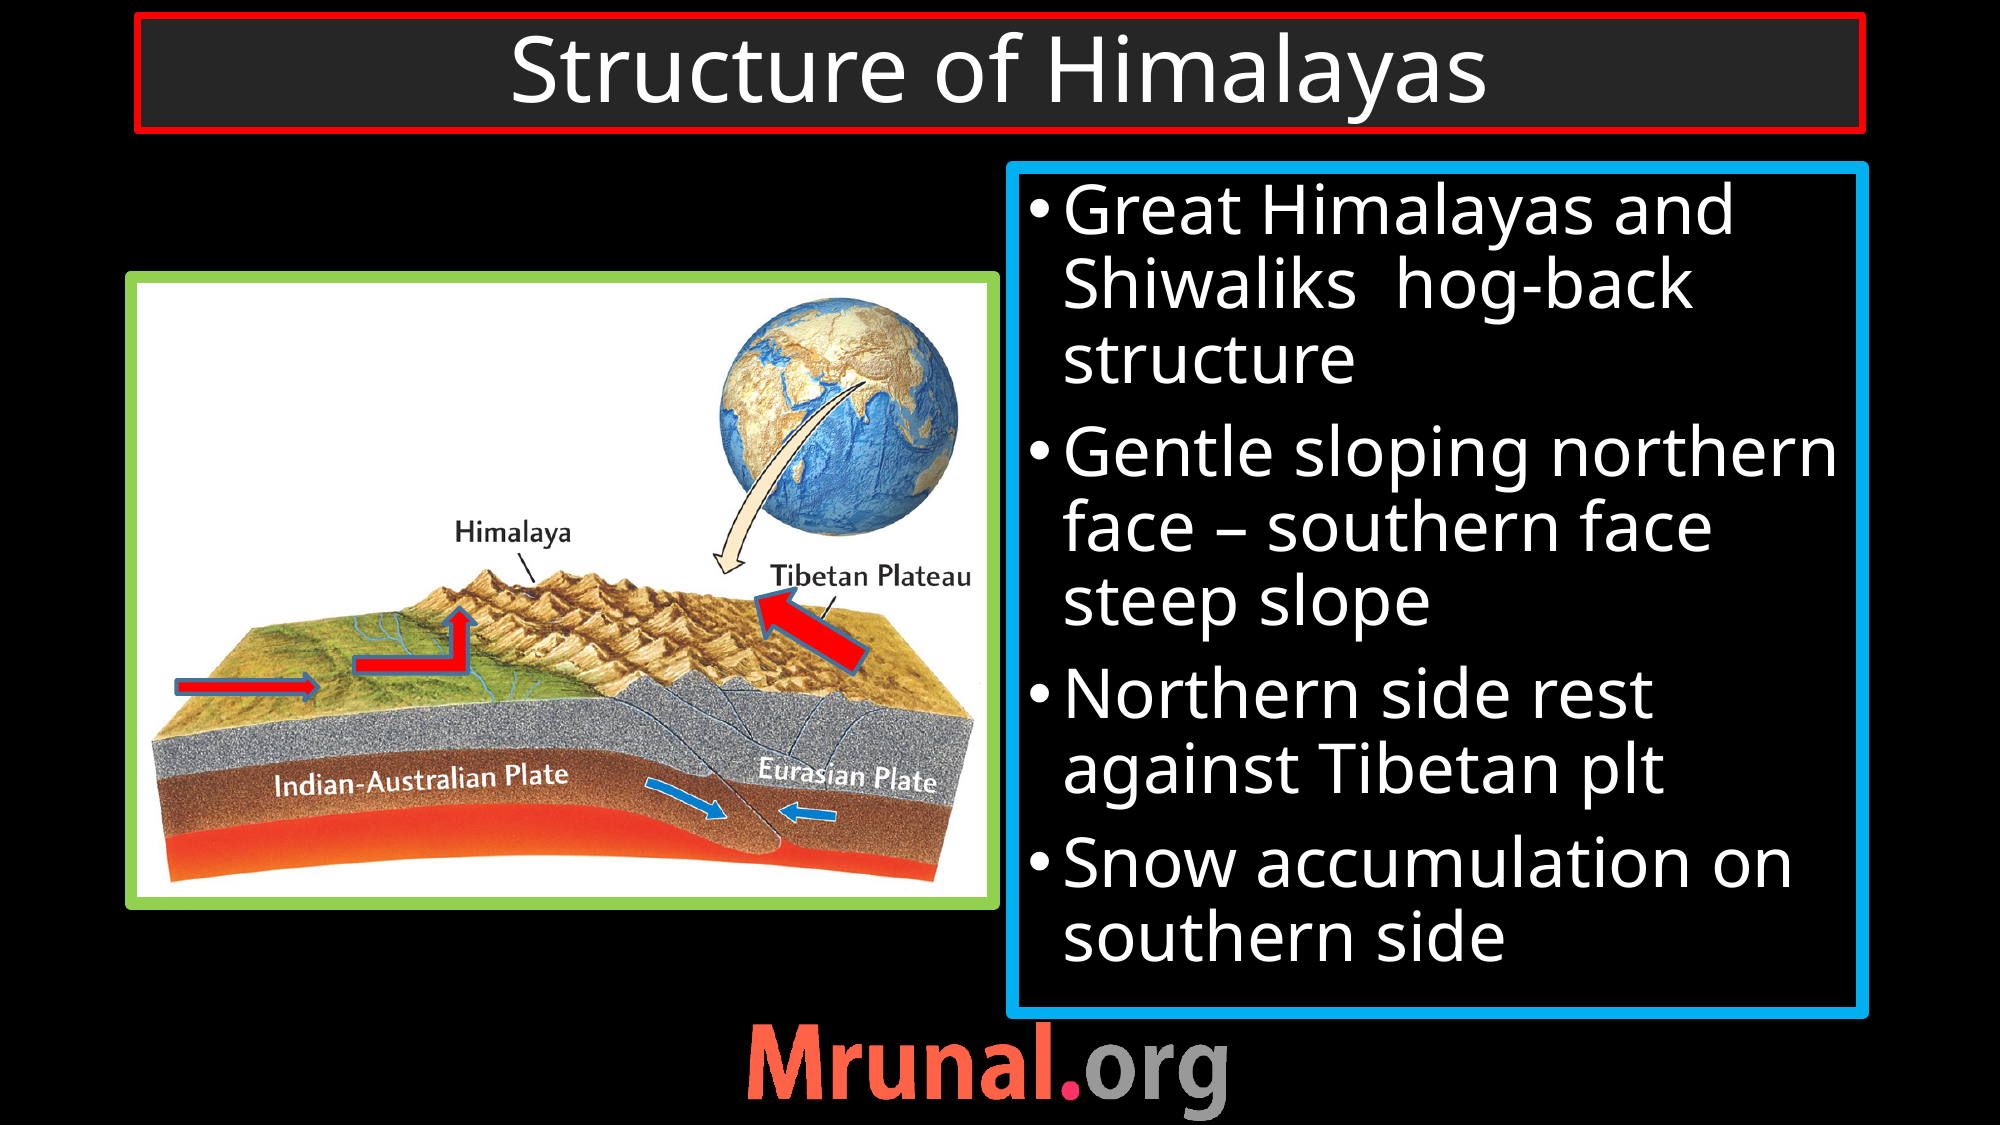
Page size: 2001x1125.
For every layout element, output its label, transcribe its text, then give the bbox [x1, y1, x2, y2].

title Structure of Himalayas [137, 15, 1863, 131]
list Great Himalayas and Shiwaliks hog-back structure Gentle sloping northern face – southern face steep slope Northern side rest against Tibetan plt Snow accumulation on southern side [1012, 167, 1863, 1014]
text_box [176, 673, 319, 701]
picture [137, 283, 988, 898]
text_box [354, 607, 476, 674]
text_box [755, 588, 869, 675]
picture [741, 1005, 1230, 1125]
